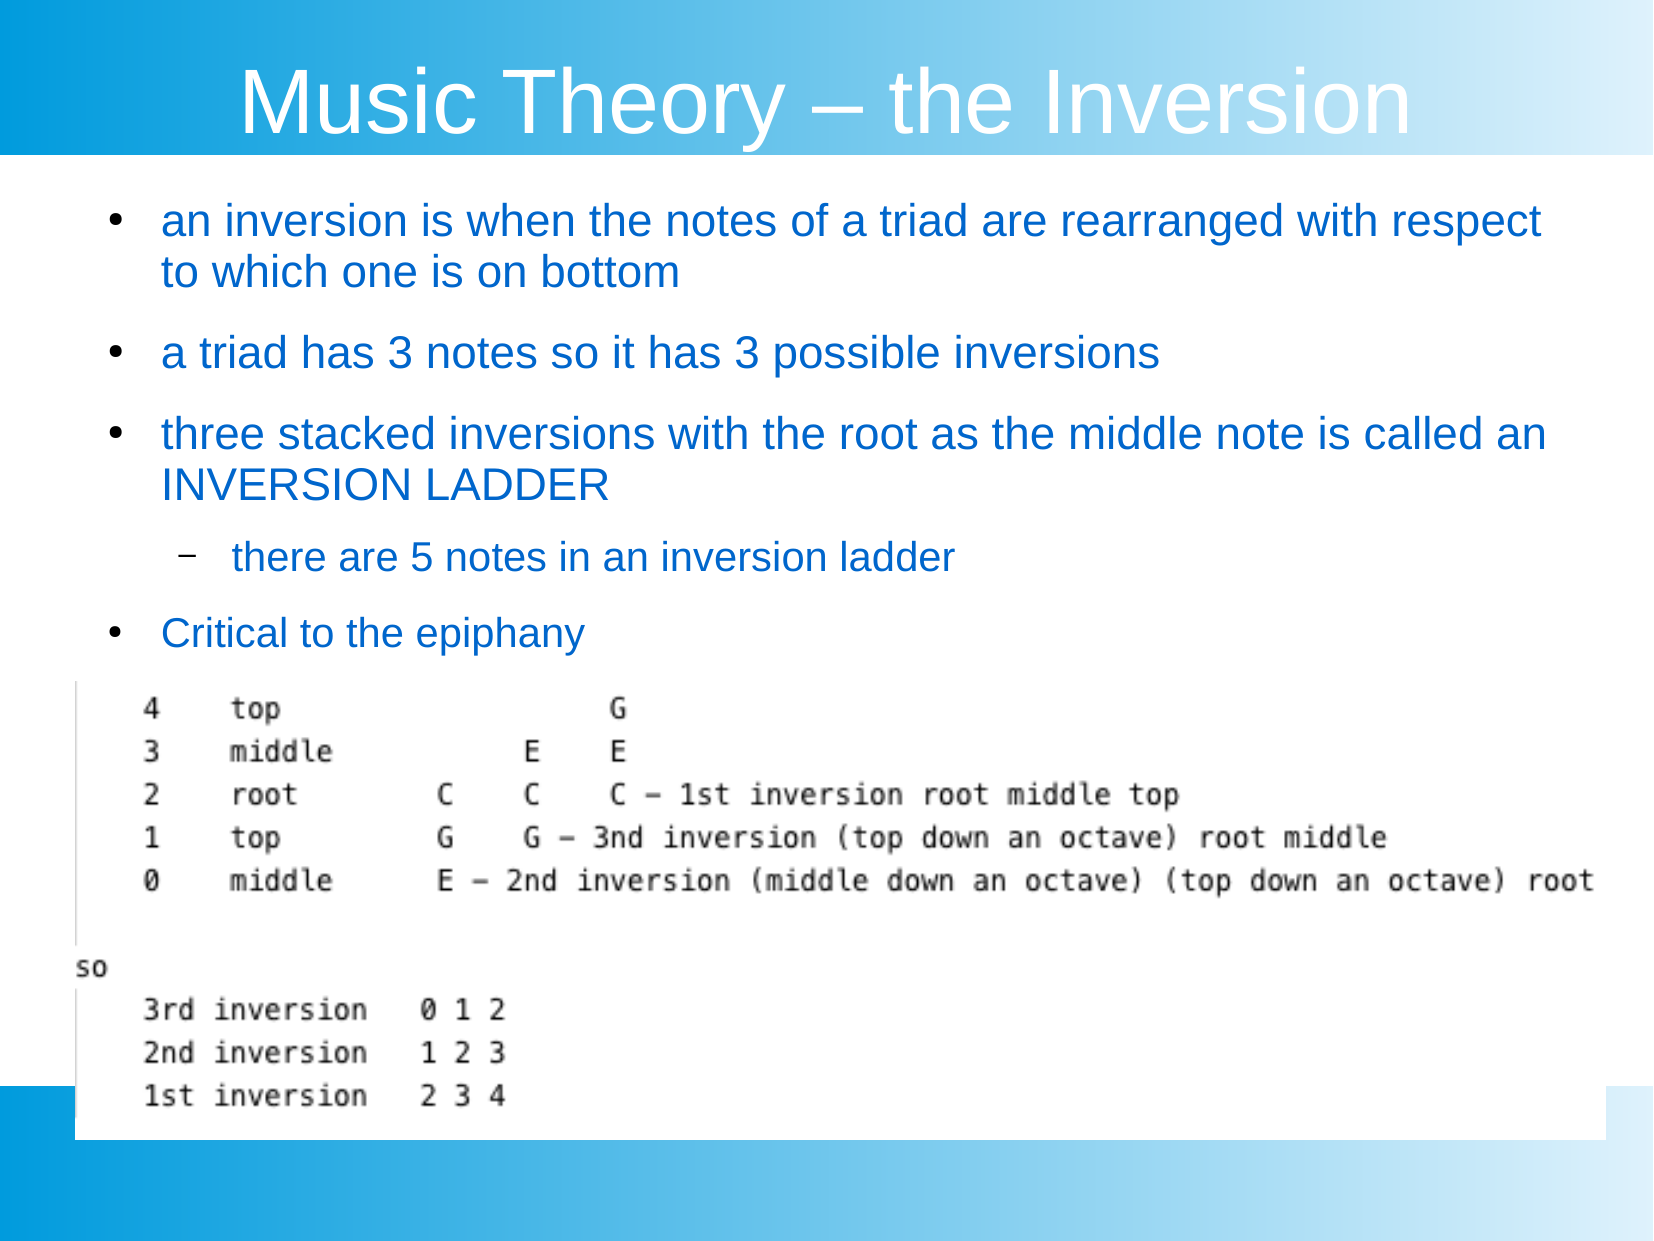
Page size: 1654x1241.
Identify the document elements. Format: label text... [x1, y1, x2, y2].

list an inversion is when the notes of a triad are rearranged with respect to which one is on bottom a triad has 3 notes so it has 3 possible inversions three stacked inversions with the root as the middle note is called an INVERSION LADDER there are 5 notes in an inversion ladder Critical to the epiphany [90, 195, 1576, 646]
picture [75, 681, 1606, 1241]
title Music Theory – the Inversion [82, 49, 1571, 155]
